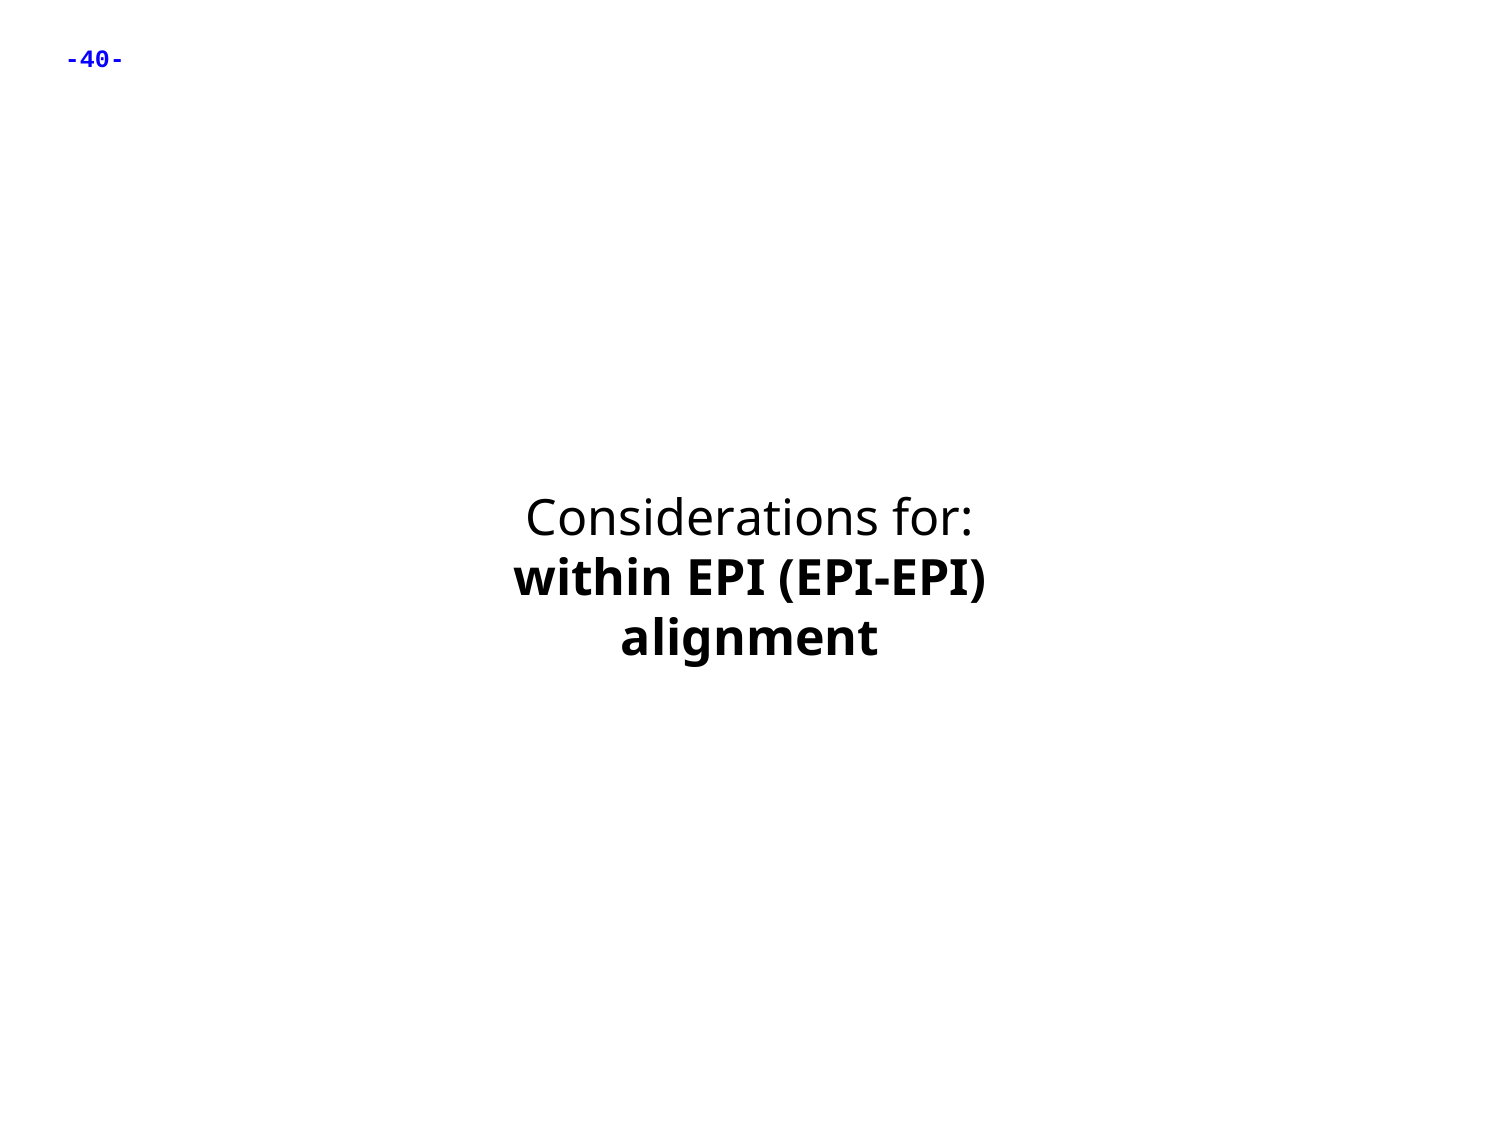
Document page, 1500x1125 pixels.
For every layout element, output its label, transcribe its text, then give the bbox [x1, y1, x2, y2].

text_box Considerations for: within EPI (EPI-EPI) alignment [370, 478, 1130, 674]
